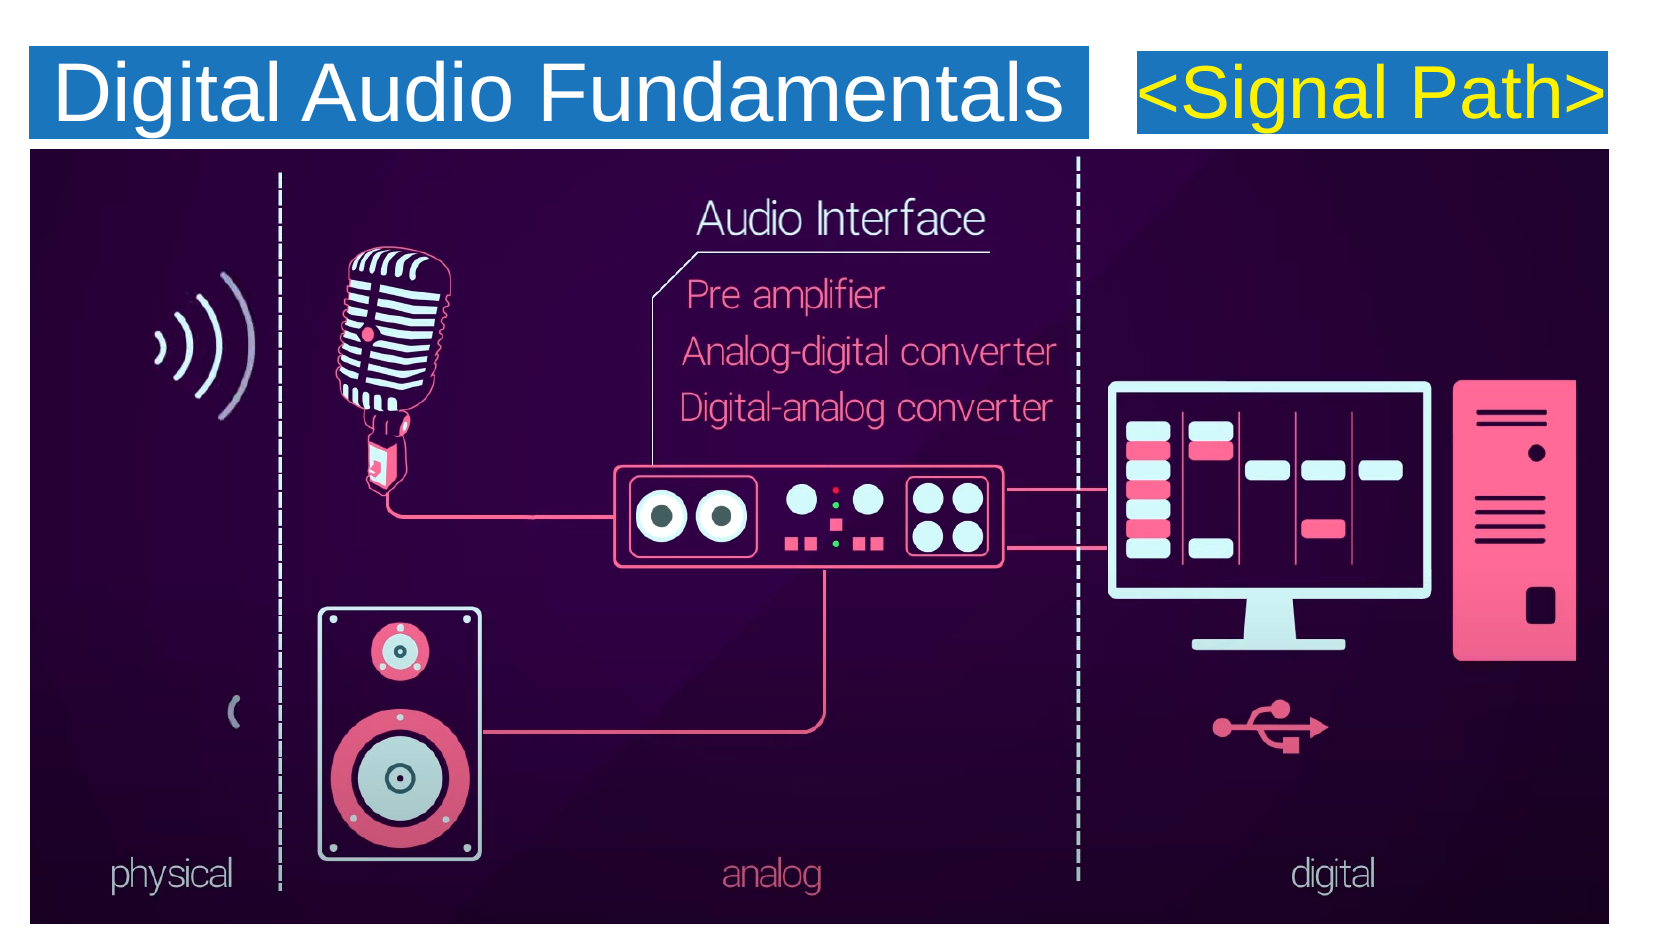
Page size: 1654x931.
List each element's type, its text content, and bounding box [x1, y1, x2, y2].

picture [30, 149, 1609, 924]
title <Signal Path> [1110, 15, 1636, 171]
title Digital Audio Fundamentals [15, 15, 1103, 171]
